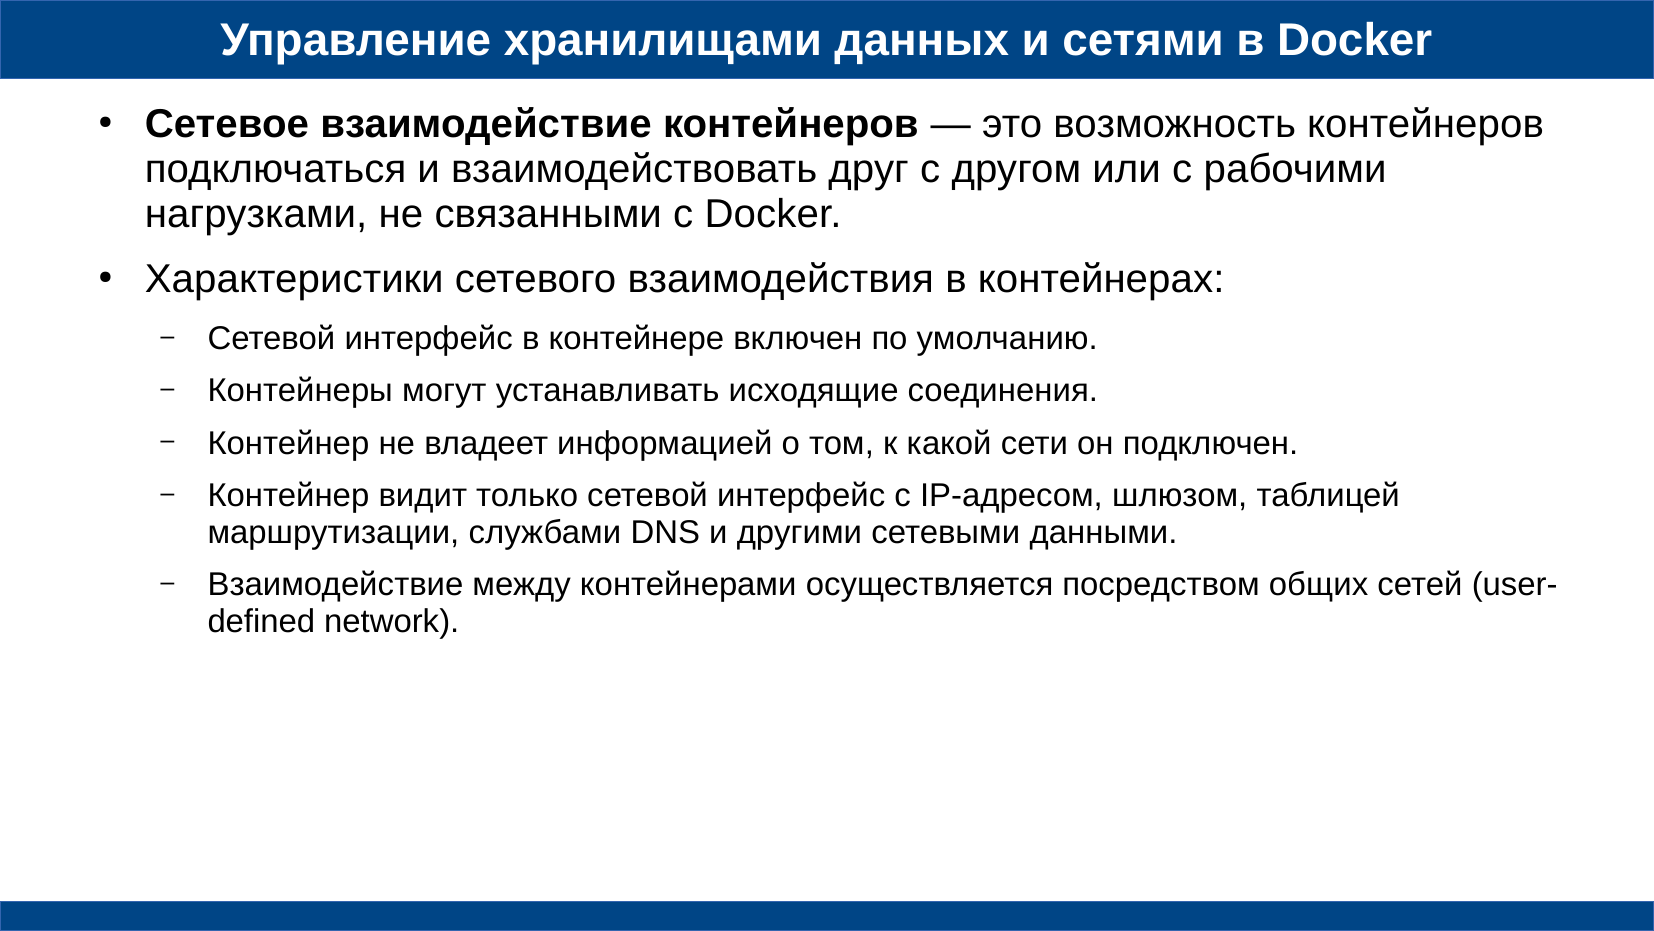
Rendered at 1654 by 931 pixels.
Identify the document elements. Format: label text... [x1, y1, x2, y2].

list Сетевое взаимодействие контейнеров — это возможность контейнеров подключаться и взаимодействовать друг с другом или с рабочими нагрузками, не связанными с Docker. Характеристики сетевого взаимодействия в контейнерах: Сетевой интерфейс в контейнере включен по умолчанию. Контейнеры могут устанавливать исходящие соединения. Контейнер не владеет информацией о том, к какой сети он подключен. Контейнер видит только сетевой интерфейс с IP-адресом, шлюзом, таблицей маршрутизации, службами DNS и другими сетевыми данными. Взаимодействие между контейнерами осуществляется посредством общих сетей (user-defined network). [82, 101, 1571, 641]
title Управление хранилищами данных и сетями в Docker [0, 0, 1654, 79]
